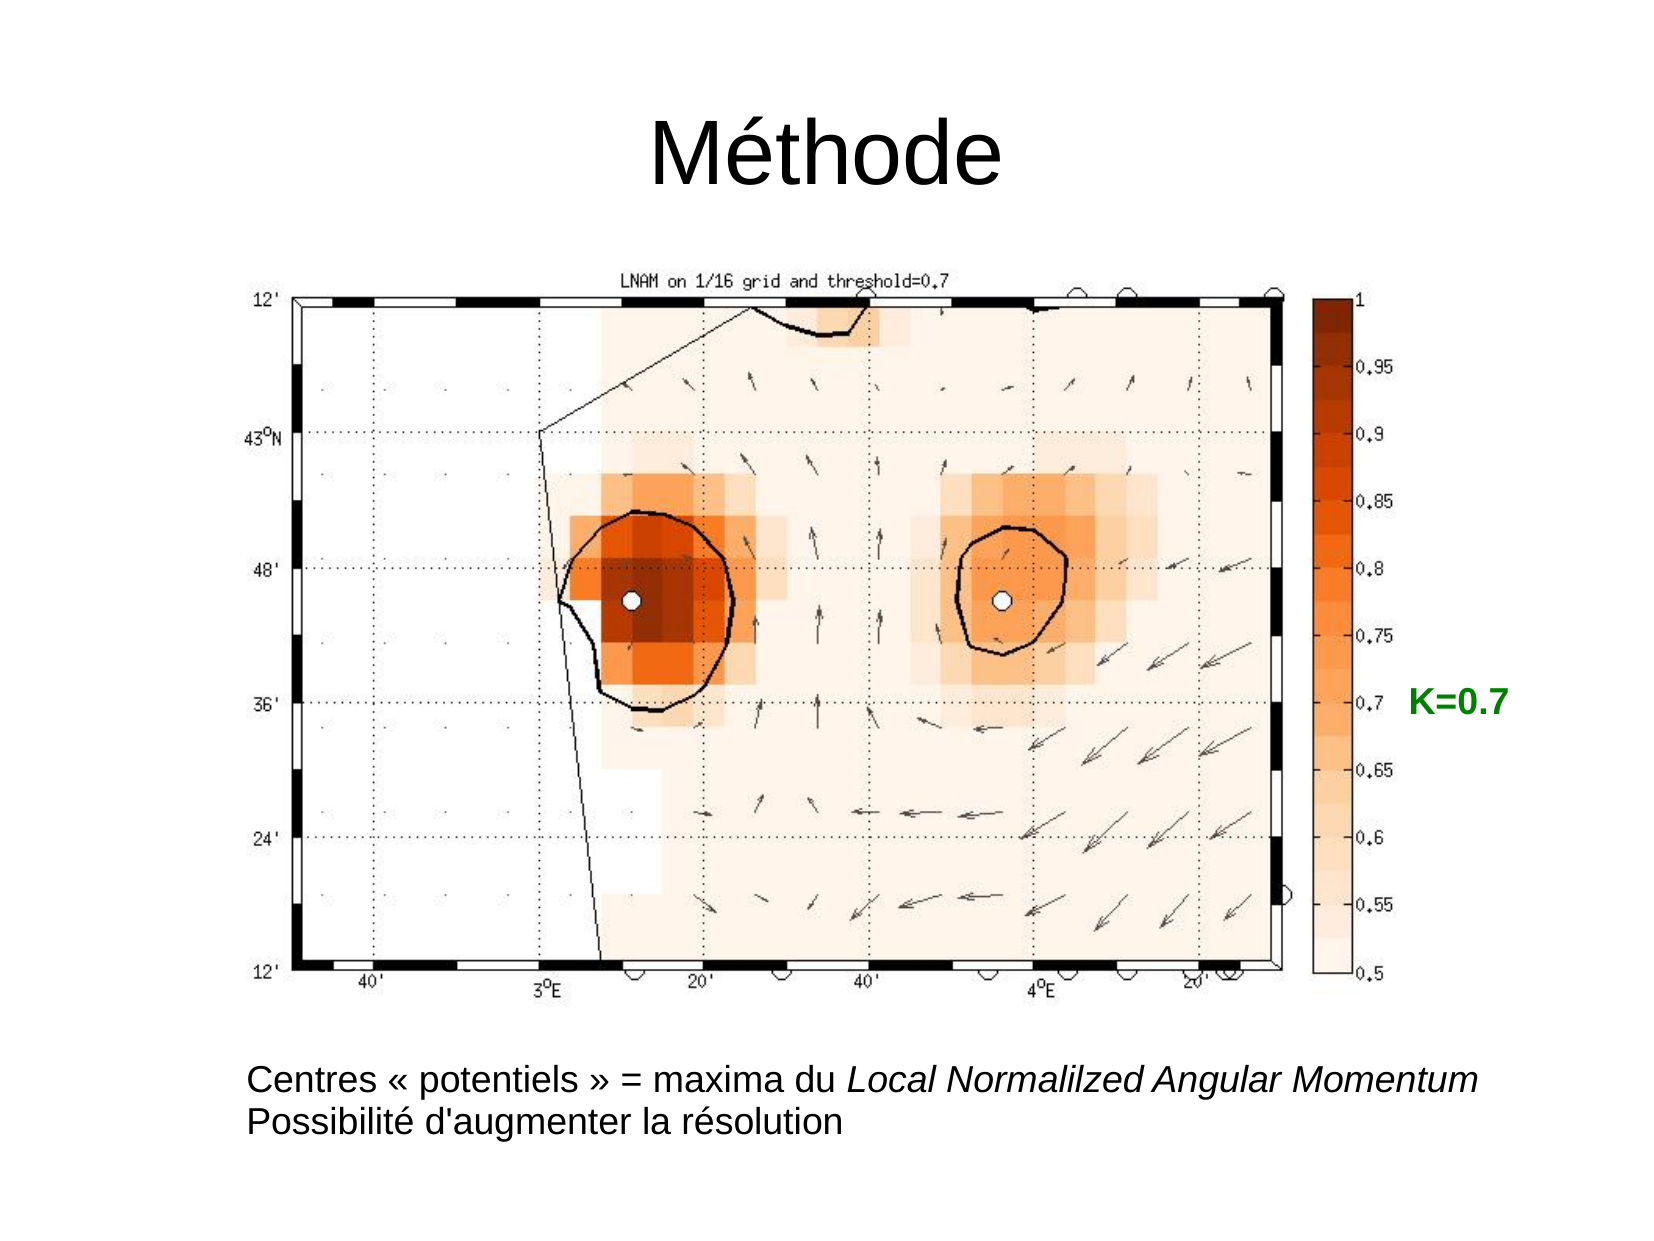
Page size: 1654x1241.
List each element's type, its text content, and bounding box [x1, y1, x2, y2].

picture [109, 219, 1516, 1079]
title Méthode [82, 49, 1571, 257]
text_box Centres « potentiels » = maxima du Local Normalilzed Angular Momentum Possibilité d'augmenter la résolution [231, 1051, 1495, 1150]
text_box K=0.7 [1393, 673, 1536, 731]
